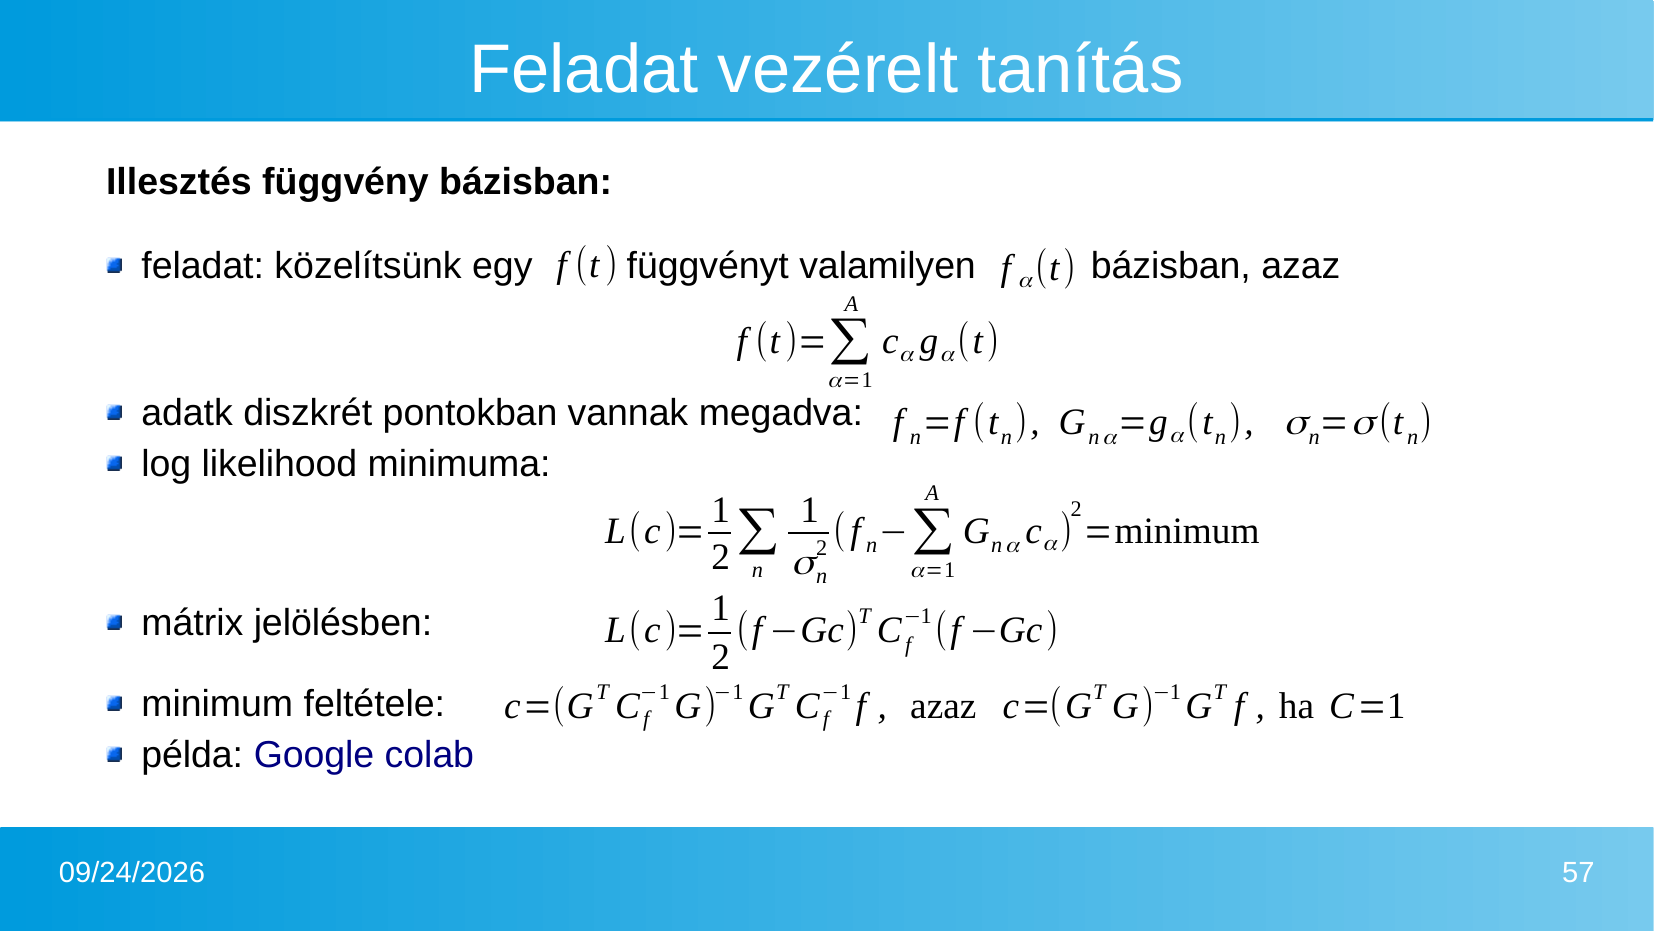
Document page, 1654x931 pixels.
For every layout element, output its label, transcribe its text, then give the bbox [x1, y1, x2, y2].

title Feladat vezérelt tanítás [59, 29, 1595, 108]
chart [885, 400, 1439, 449]
text_box Illesztés függvény bázisban: feladat: közelítsünk egy függvényt valamilyen bázisban, azaz adatk diszkrét pontokban vannak megadva: log likelihood minimuma: mátrix jelölésben: minimum feltétele: példa: Google colab [91, 152, 1596, 783]
chart [728, 245, 1083, 393]
chart [548, 243, 624, 289]
chart [497, 679, 1413, 732]
chart [597, 480, 1269, 677]
